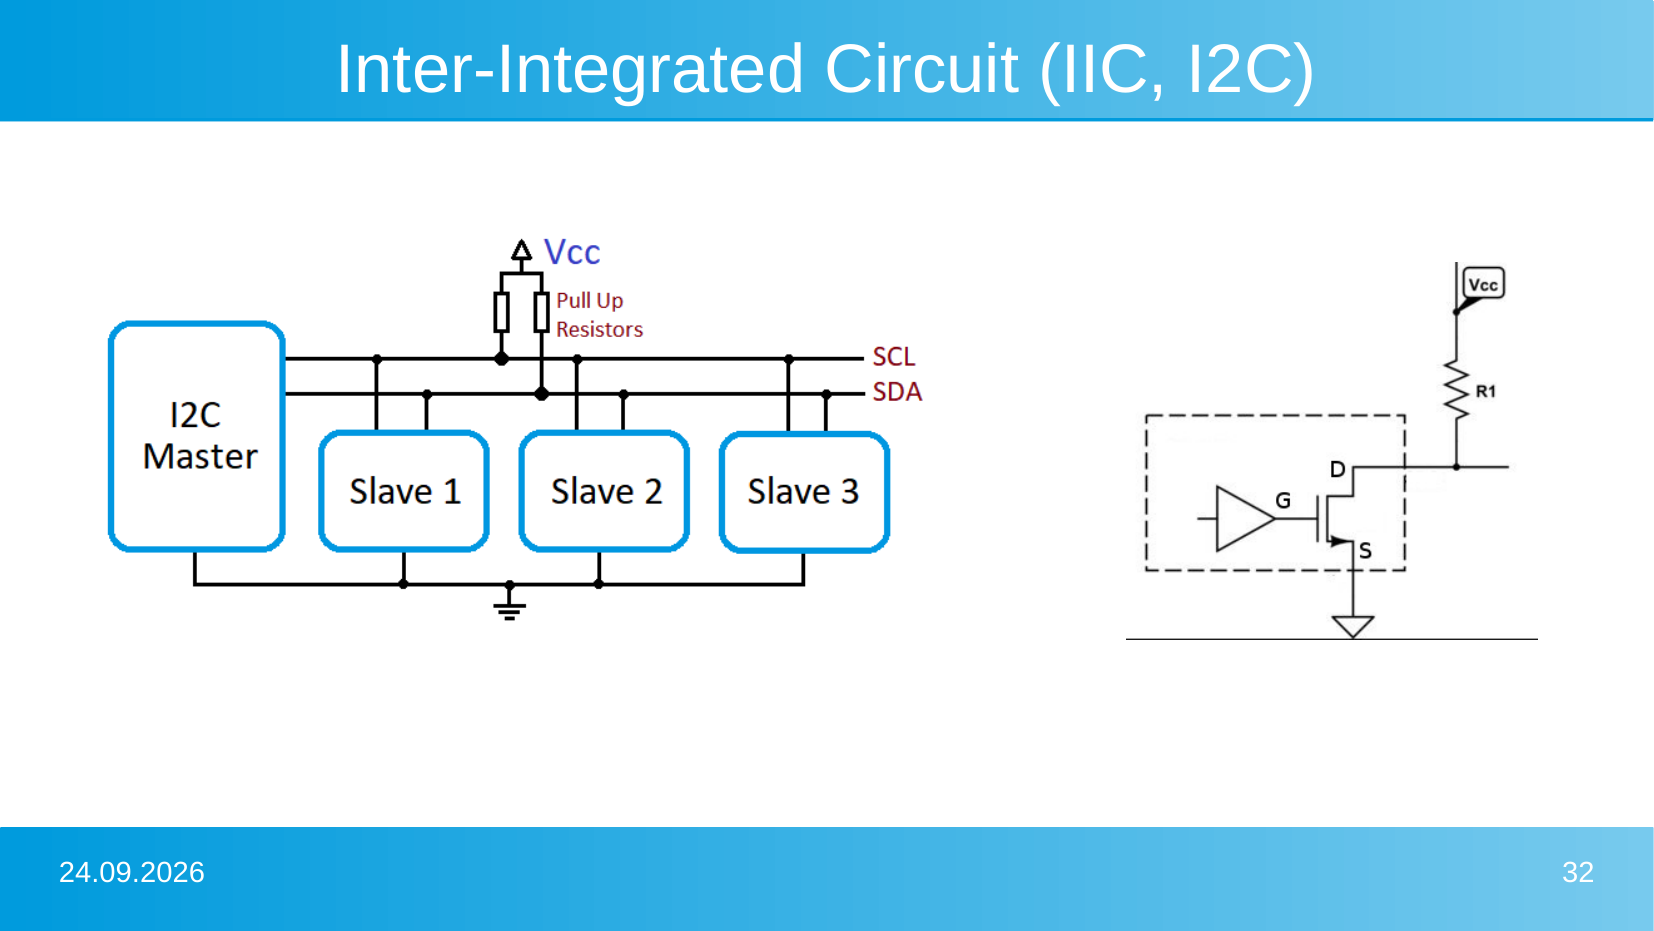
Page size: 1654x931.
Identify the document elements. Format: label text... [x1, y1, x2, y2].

title Inter-Integrated Circuit (IIC, I2C) [59, 29, 1595, 108]
picture [1126, 262, 1538, 640]
picture [93, 224, 938, 633]
